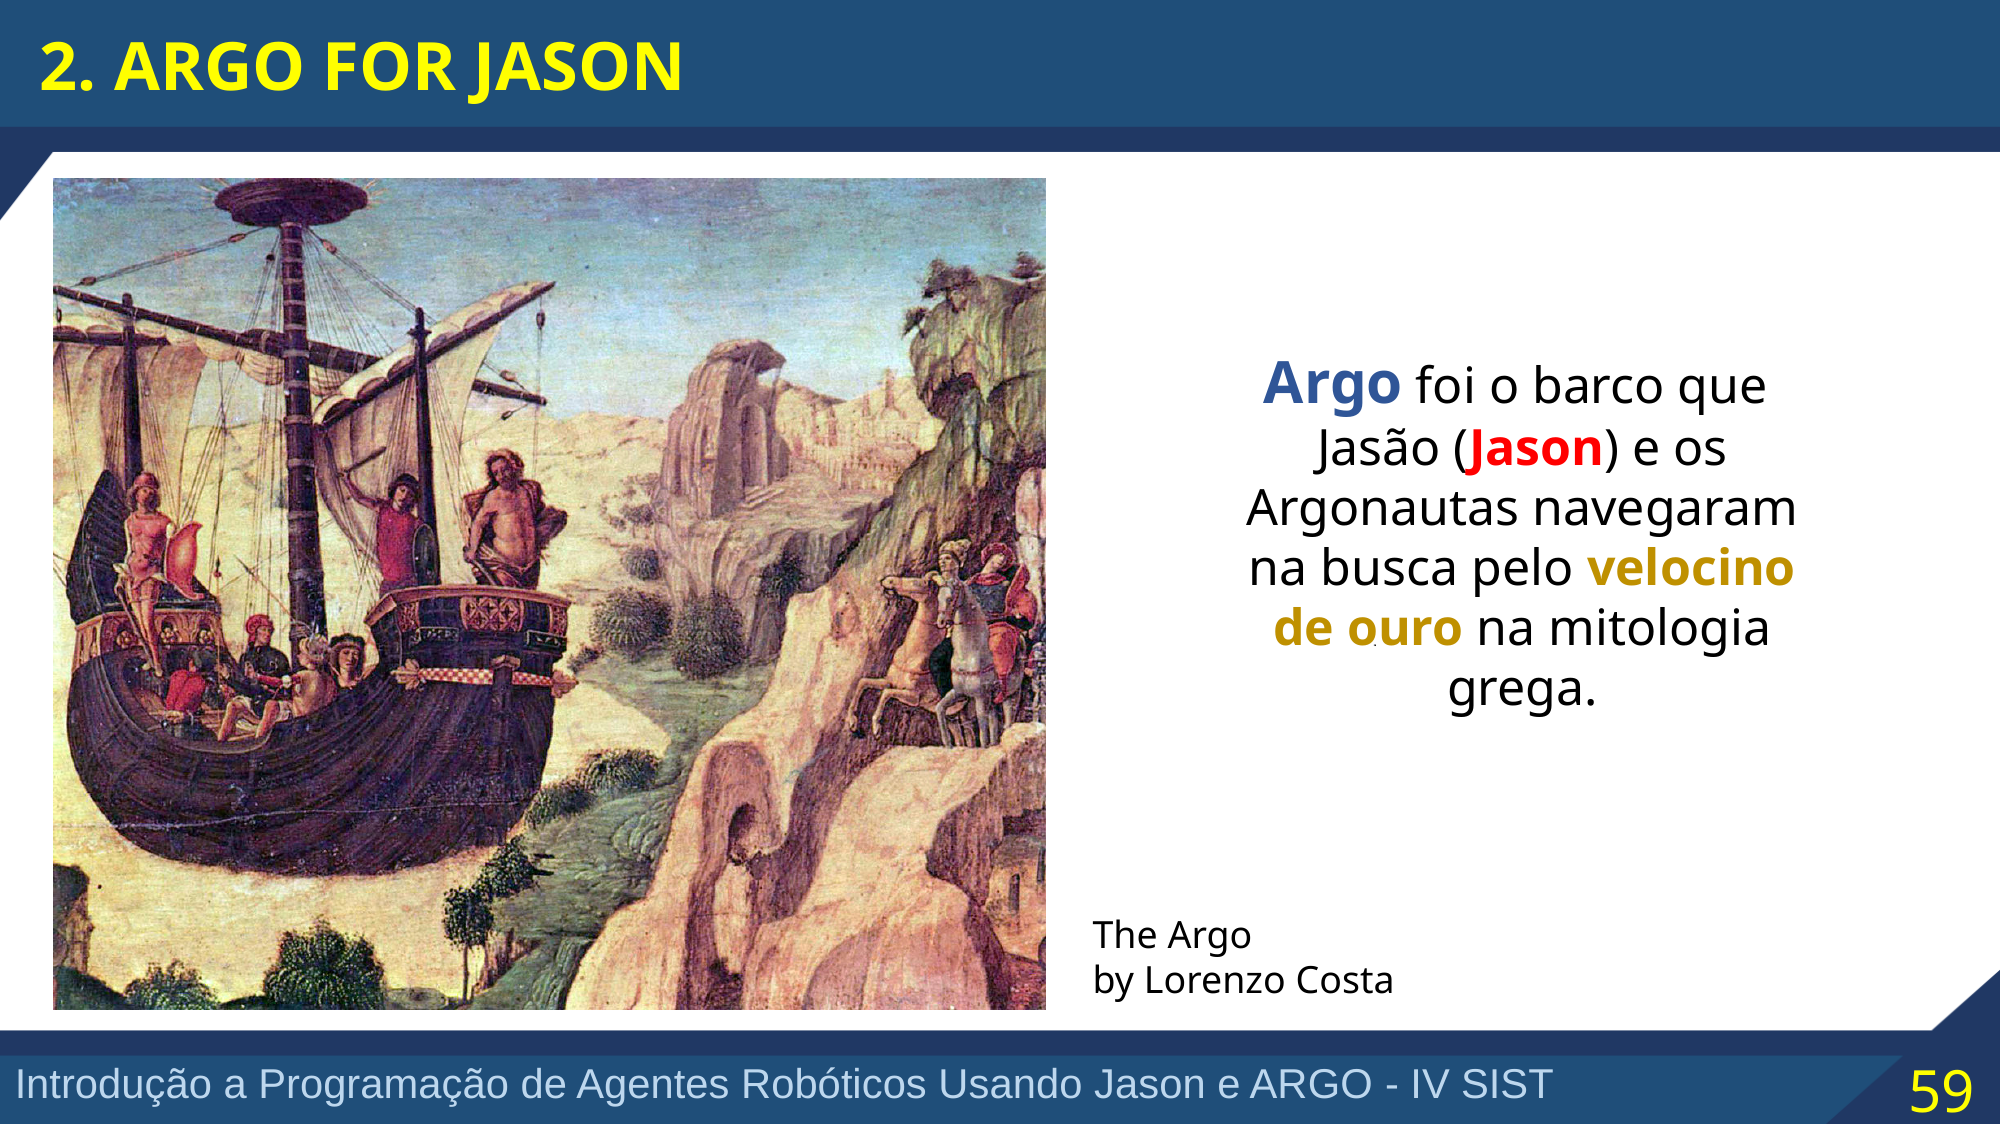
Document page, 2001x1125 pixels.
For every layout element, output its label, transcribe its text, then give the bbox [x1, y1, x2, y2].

text_box The Argo by Lorenzo Costa [1077, 903, 1410, 1009]
picture [0, 0, 2000, 1124]
text_box 2. ARGO FOR JASON [24, 16, 2000, 112]
text_box Argo foi o barco que Jasão (Jason) e os Argonautas navegaram na busca pelo velocino de ouro na mitologia grega. [1219, 337, 1826, 723]
